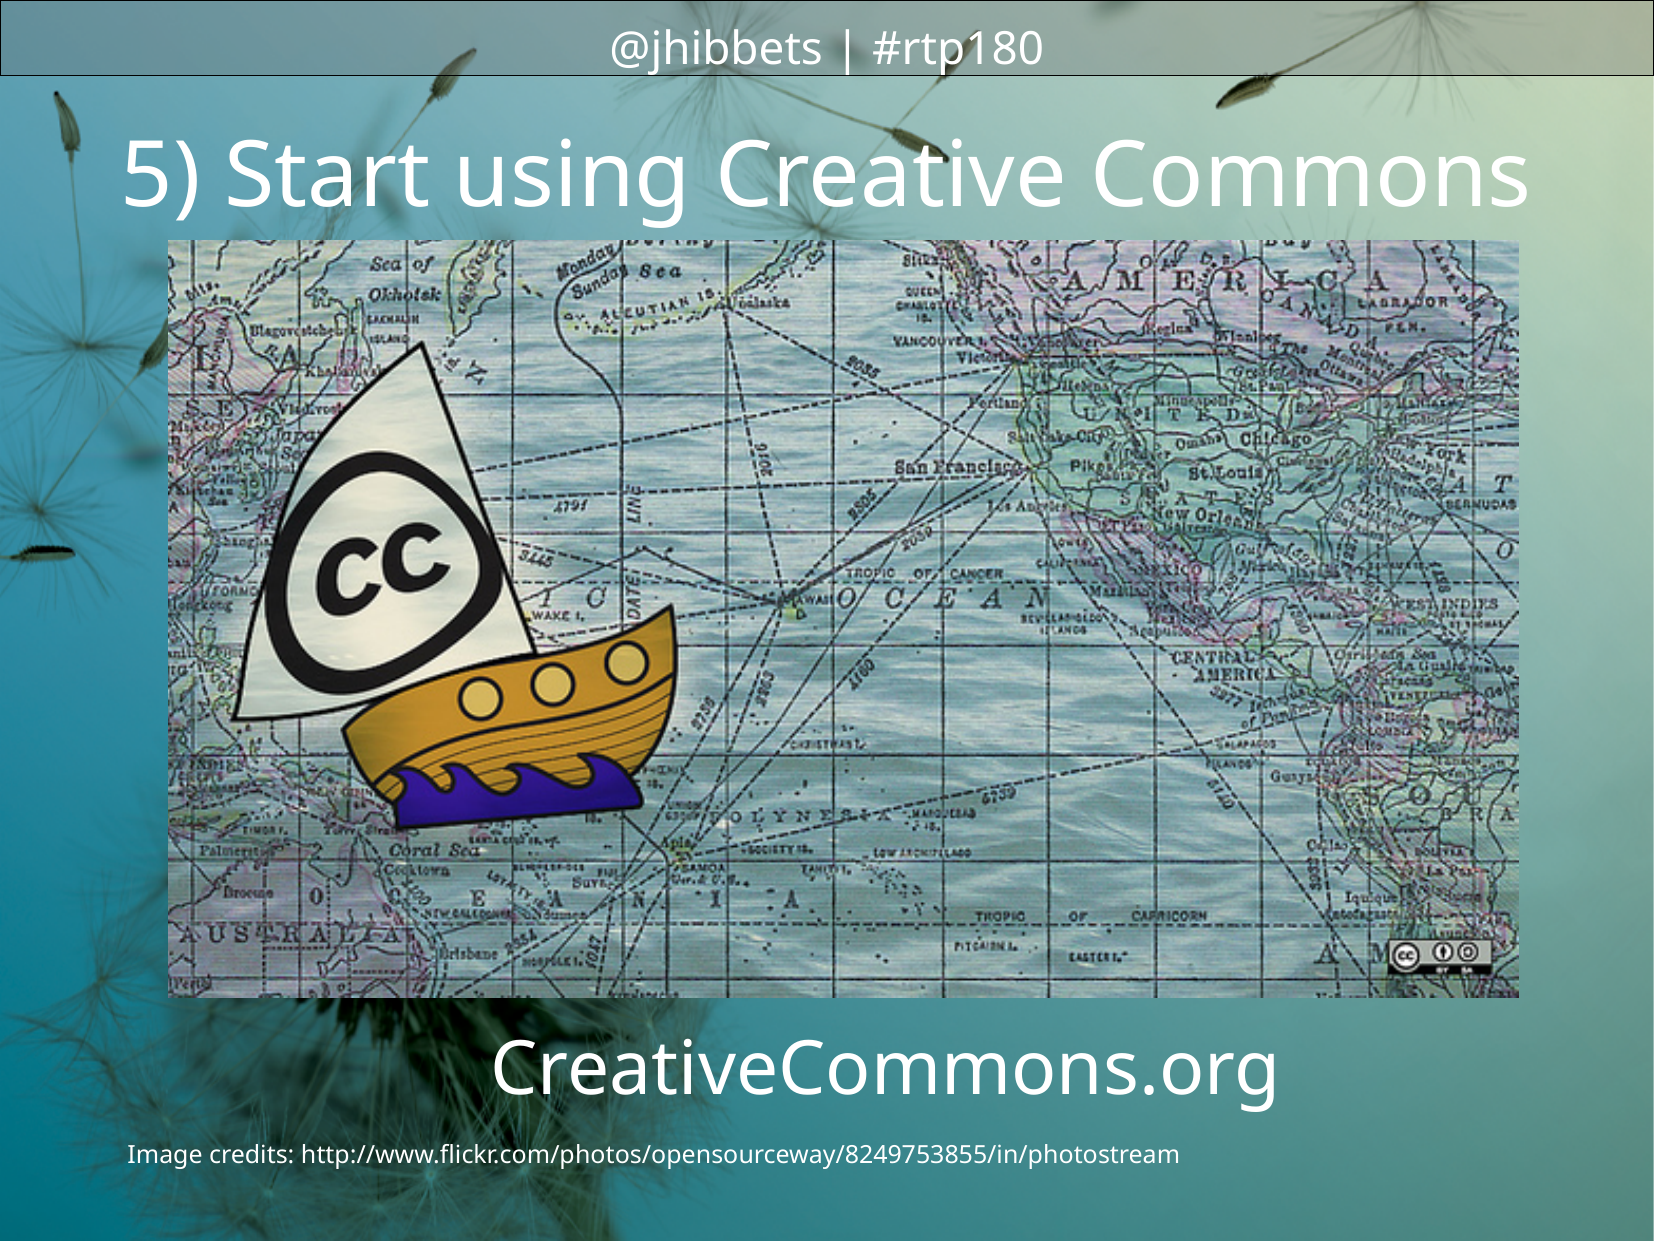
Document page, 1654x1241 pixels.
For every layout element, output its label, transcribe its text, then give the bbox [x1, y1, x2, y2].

title 5) Start using Creative Commons [82, 67, 1571, 275]
text_box Image credits: http://www.flickr.com/photos/opensourceway/8249753855/in/photostream [112, 1128, 1213, 1172]
text_box CreativeCommons.org [475, 1006, 1298, 1106]
picture [0, 76, 1654, 1241]
